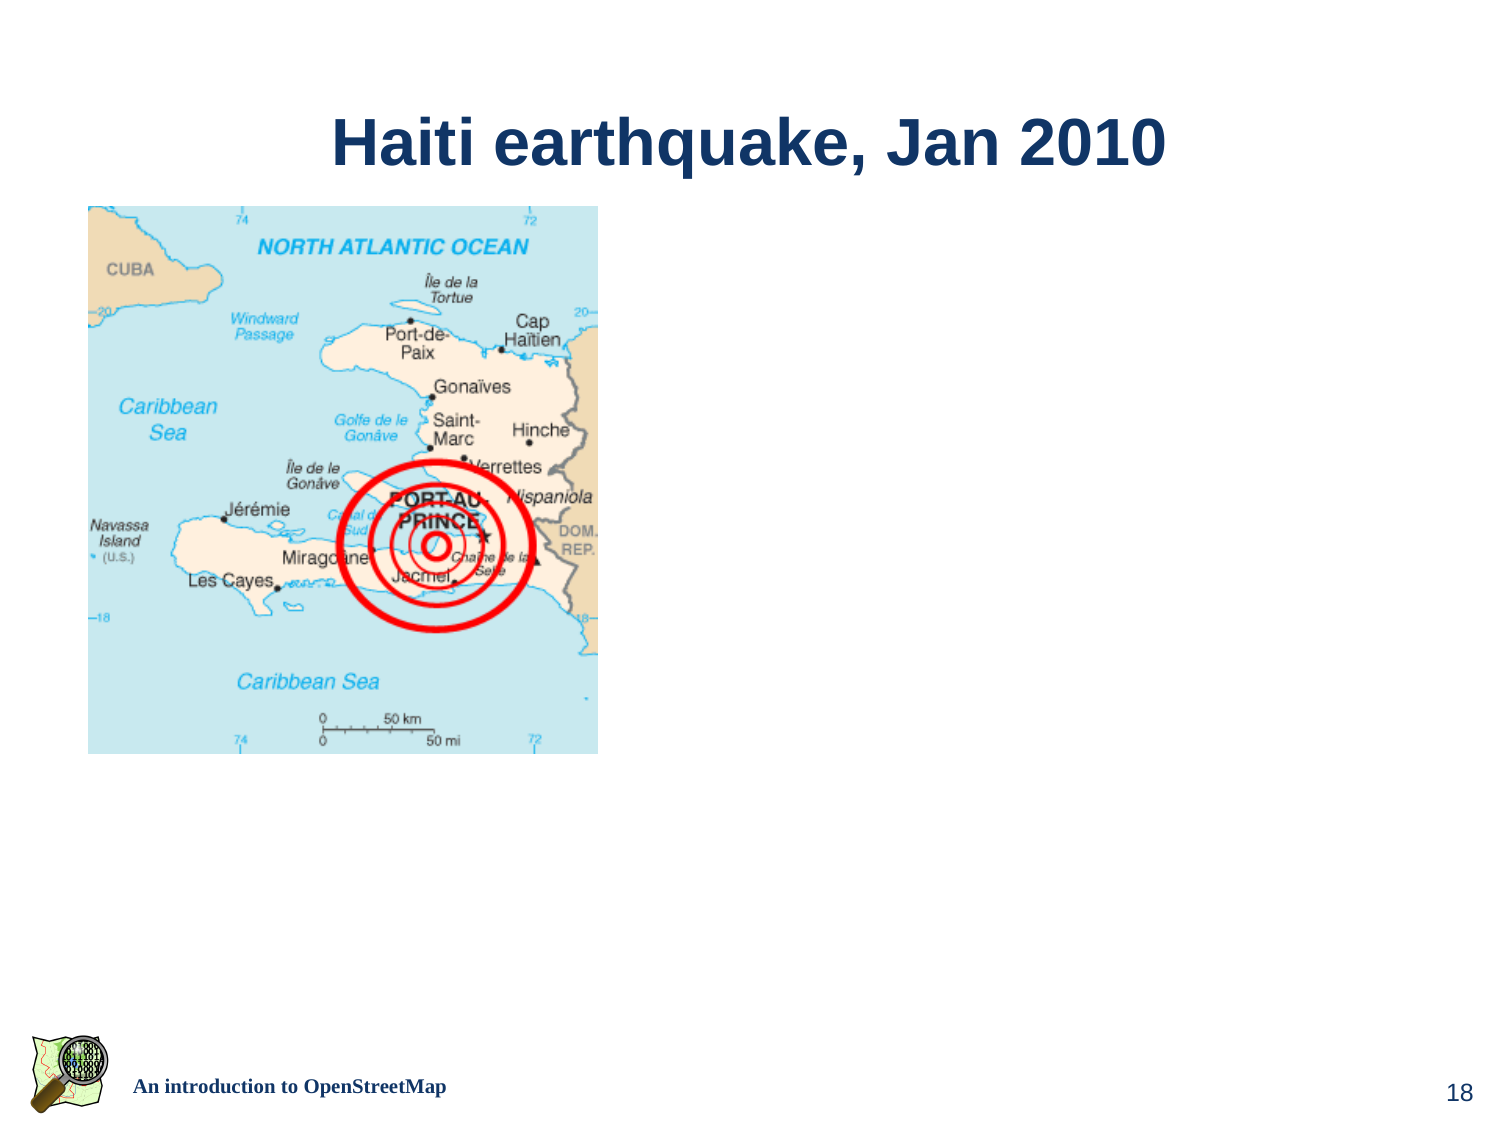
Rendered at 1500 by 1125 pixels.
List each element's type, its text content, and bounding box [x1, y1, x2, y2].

picture [29, 1033, 110, 1114]
picture [88, 206, 598, 754]
title Haiti earthquake, Jan 2010 [74, 44, 1425, 233]
